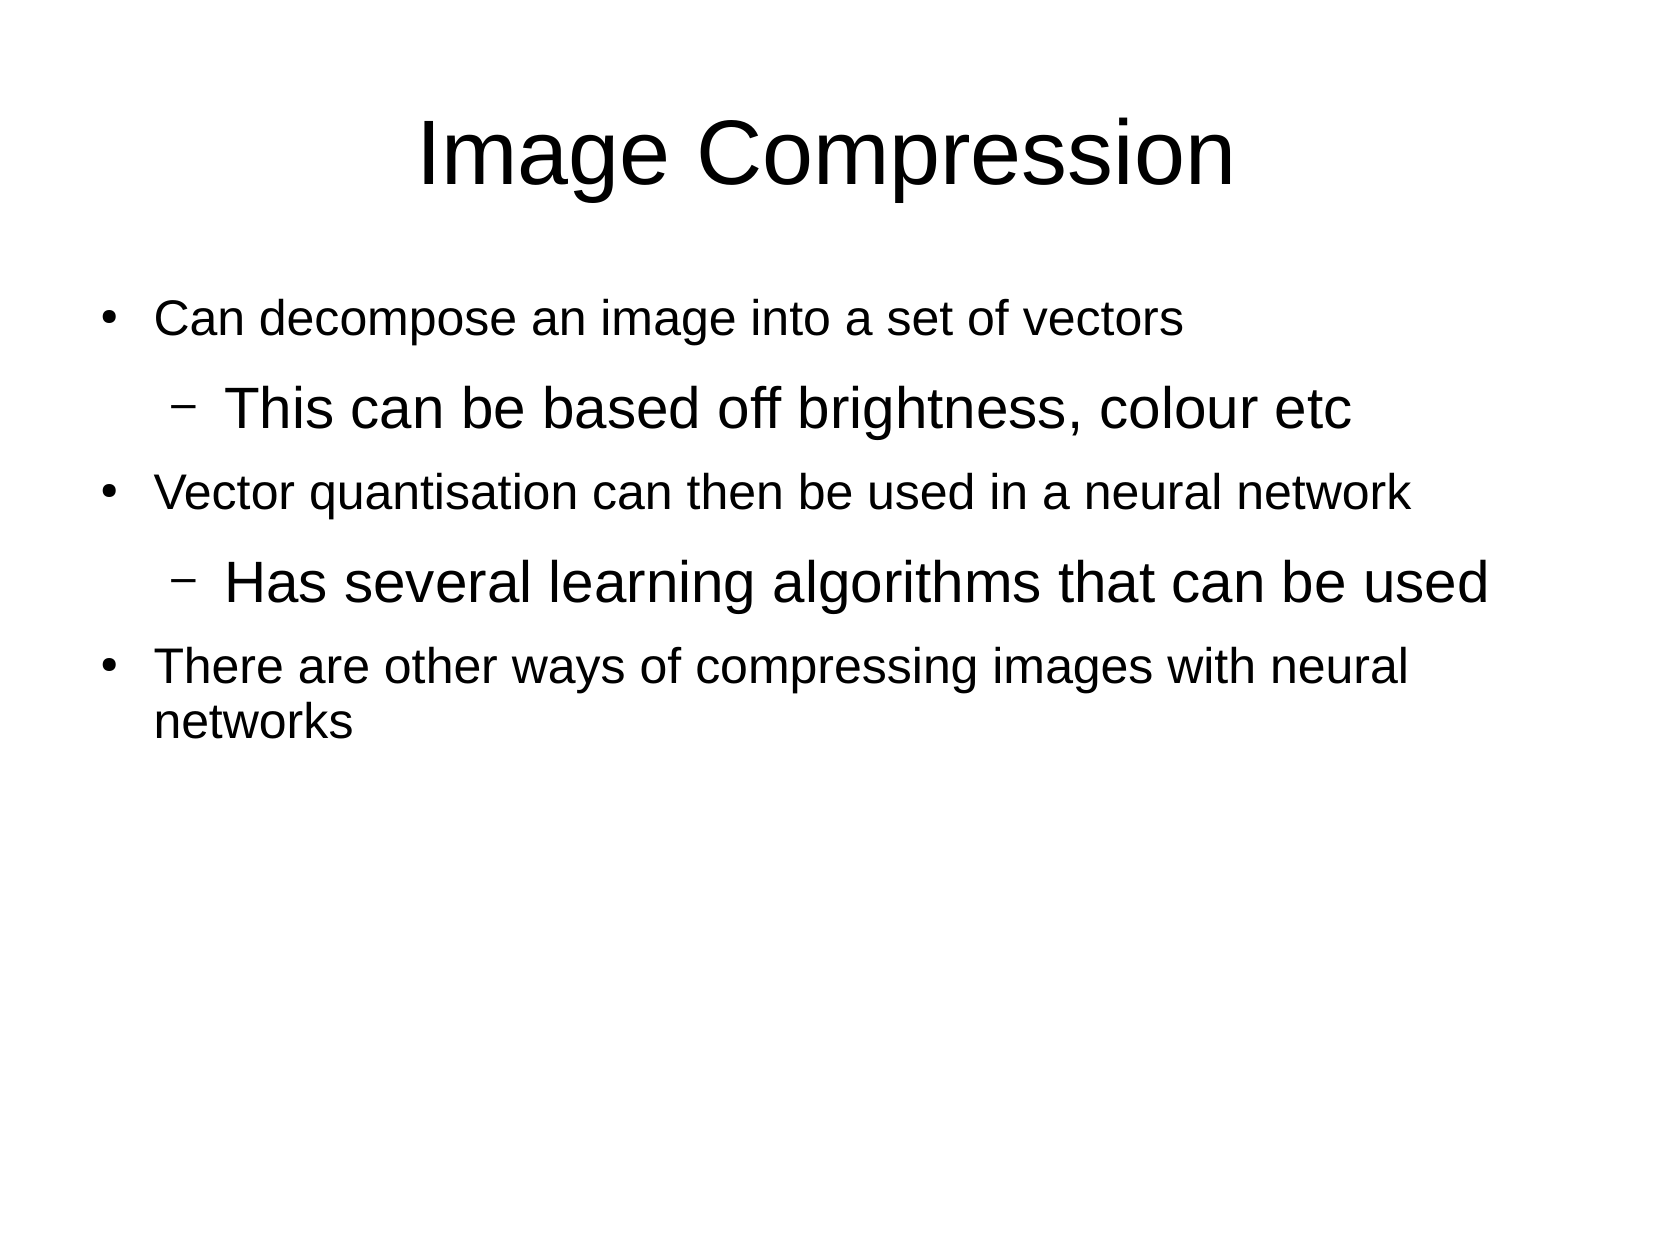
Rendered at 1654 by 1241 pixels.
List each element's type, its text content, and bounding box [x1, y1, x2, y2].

title Image Compression [82, 49, 1571, 257]
list Can decompose an image into a set of vectors This can be based off brightness, colour etc Vector quantisation can then be used in a neural network Has several learning algorithms that can be used There are other ways of compressing images with neural networks [82, 290, 1538, 1123]
